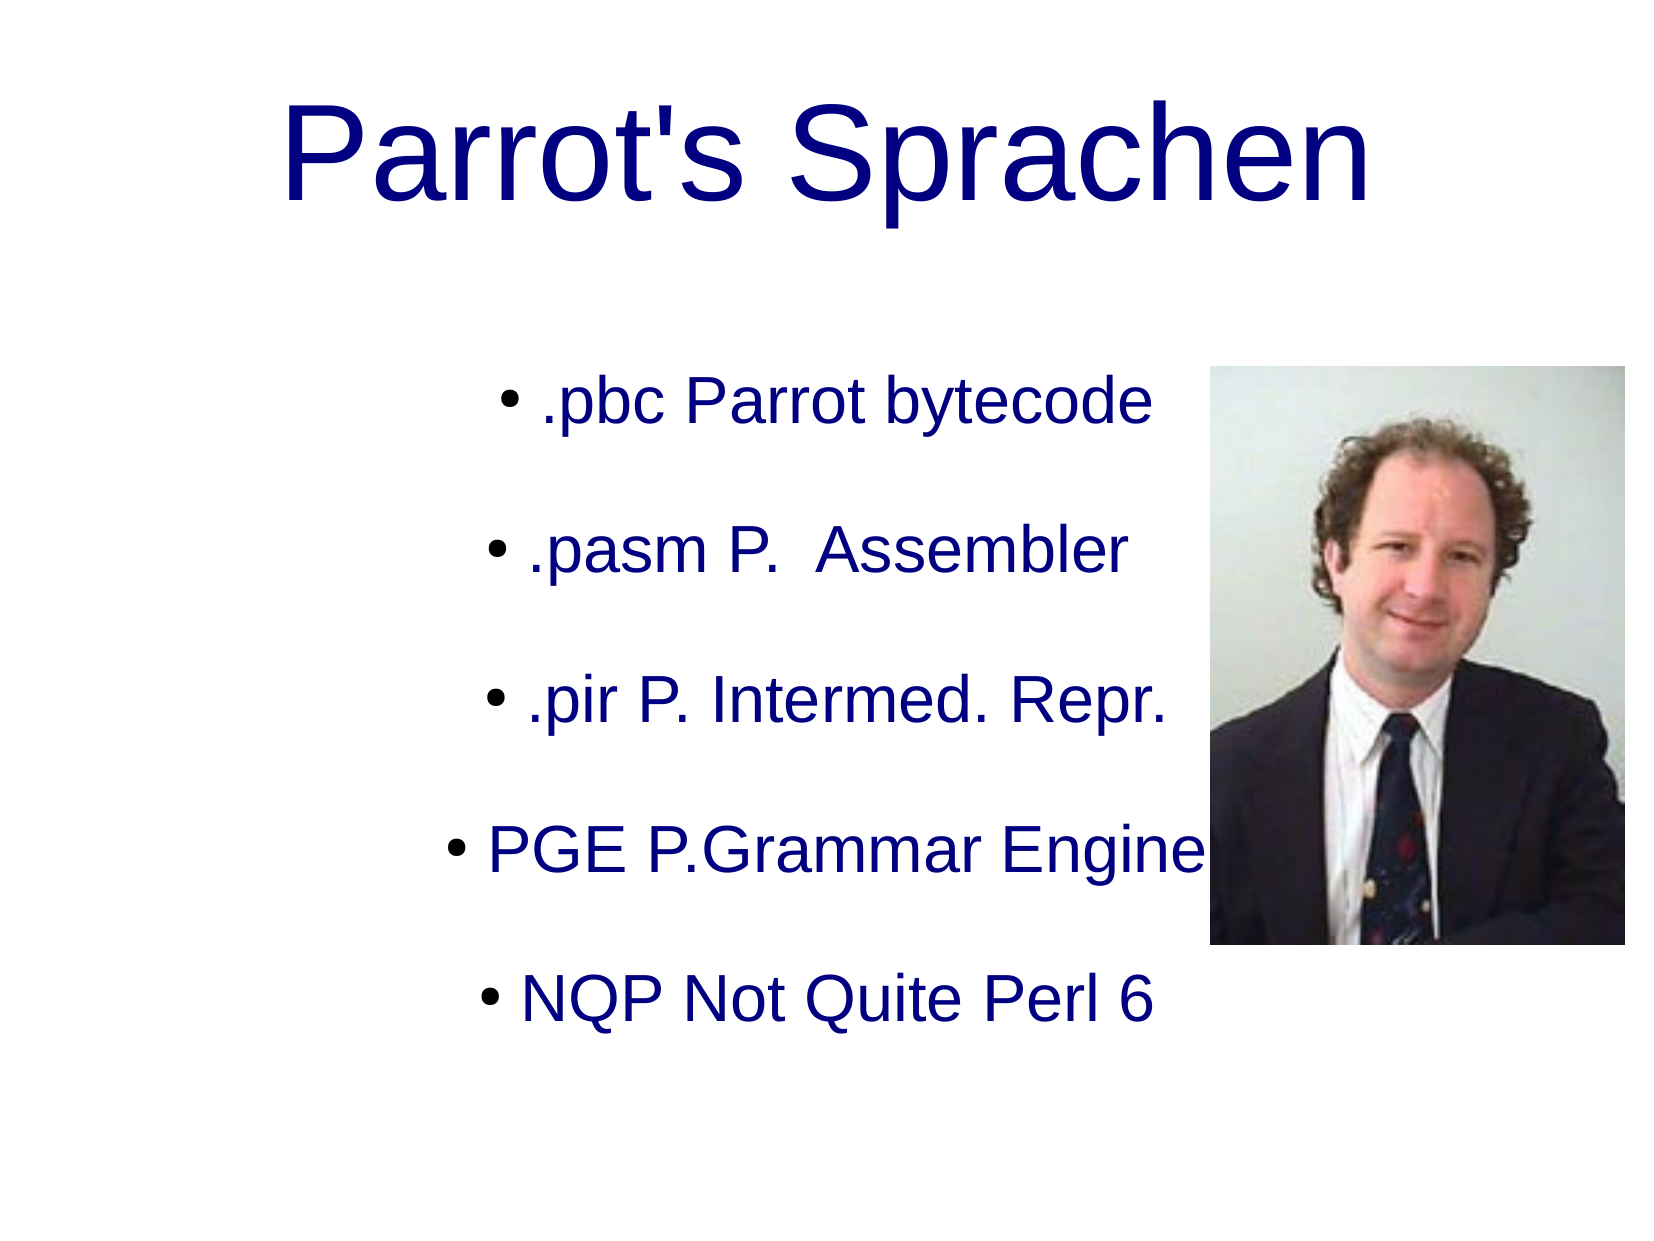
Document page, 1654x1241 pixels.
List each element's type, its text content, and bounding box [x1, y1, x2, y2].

picture [1210, 366, 1625, 945]
subtitle .pbc Parrot bytecode .pasm P. Assembler .pir P. Intermed. Repr. PGE P.Grammar Engine NQP Not Quite Perl 6 [82, 290, 1571, 1109]
title Parrot's Sprachen [82, 49, 1571, 257]
